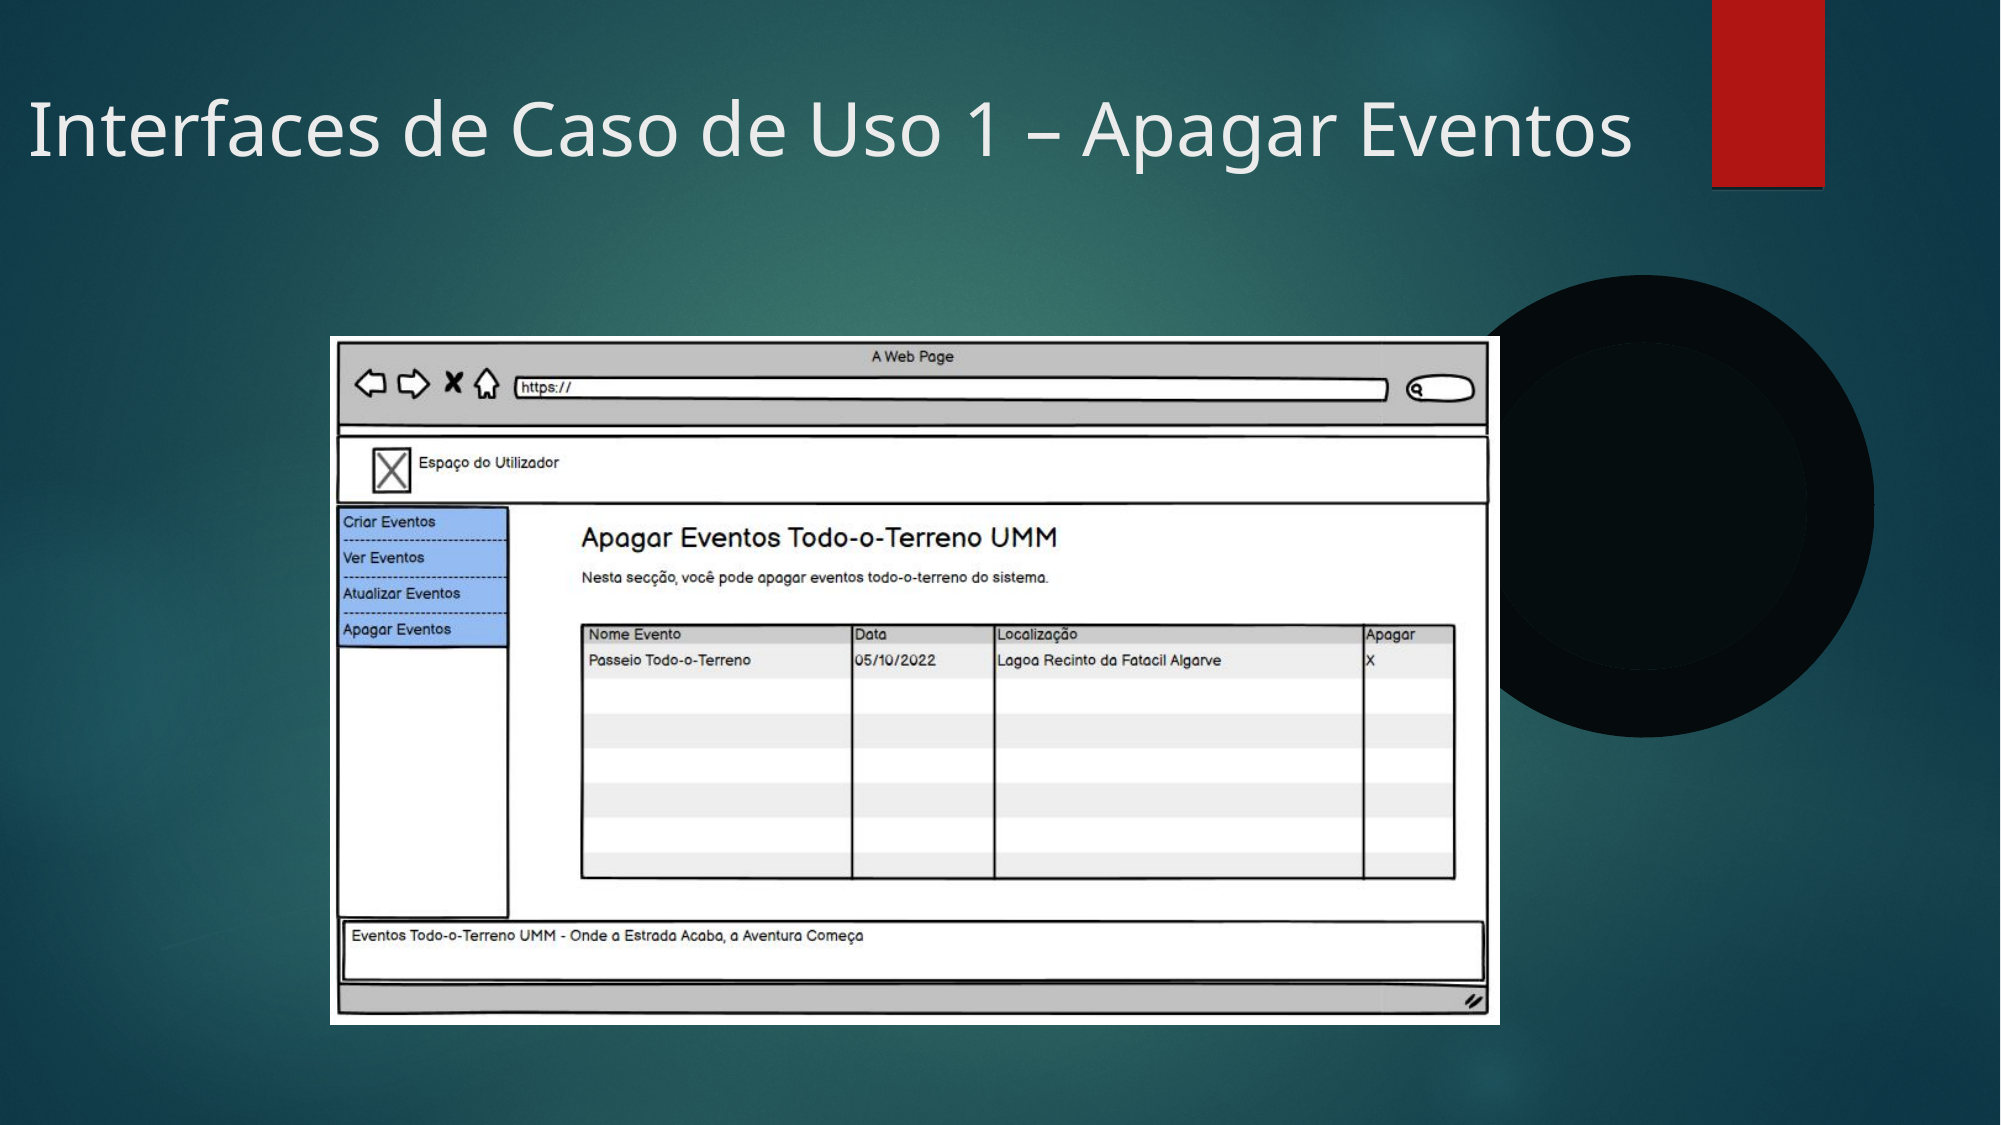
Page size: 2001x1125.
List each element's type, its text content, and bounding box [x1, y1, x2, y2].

title Interfaces de Caso de Uso 1 – Apagar Eventos [13, 74, 1964, 305]
picture [330, 336, 1500, 1026]
